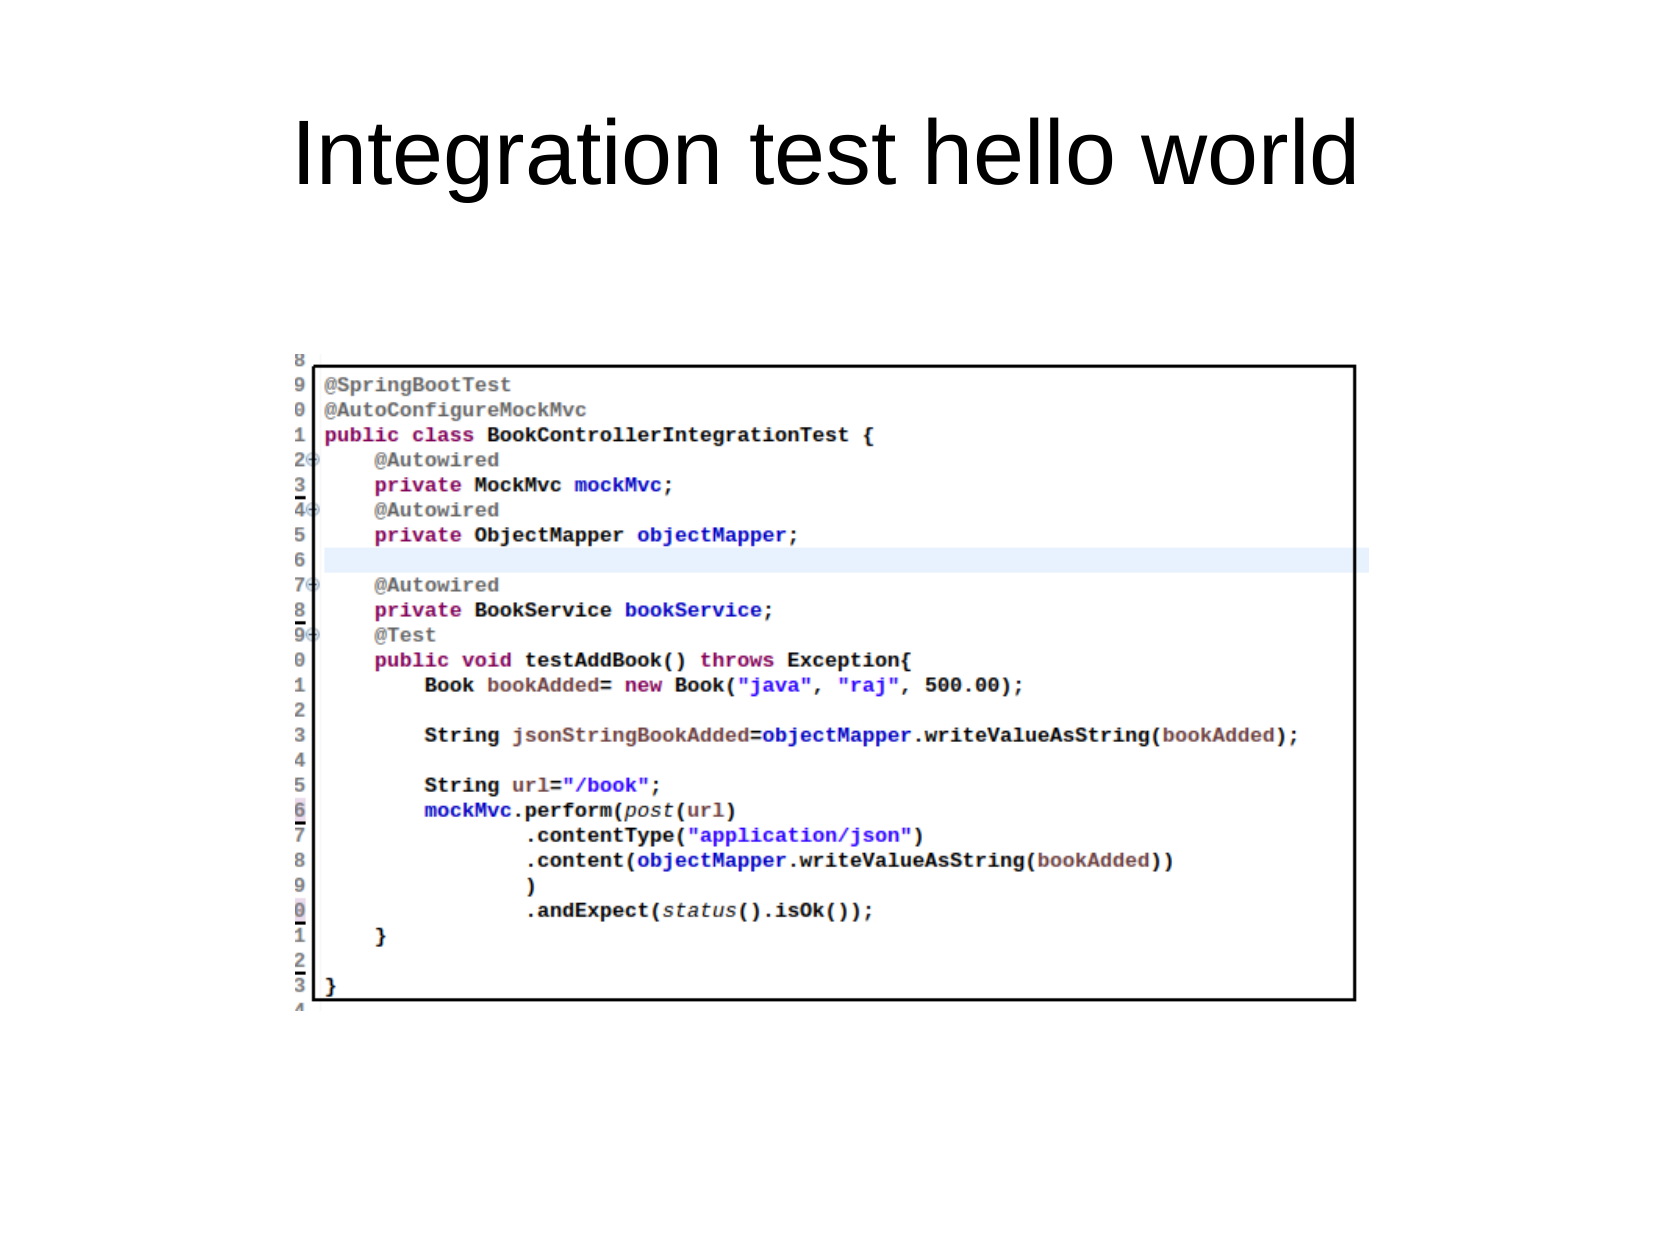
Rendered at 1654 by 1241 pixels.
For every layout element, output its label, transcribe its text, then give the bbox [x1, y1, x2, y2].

title Integration test hello world [82, 49, 1571, 257]
picture [295, 354, 1369, 1011]
